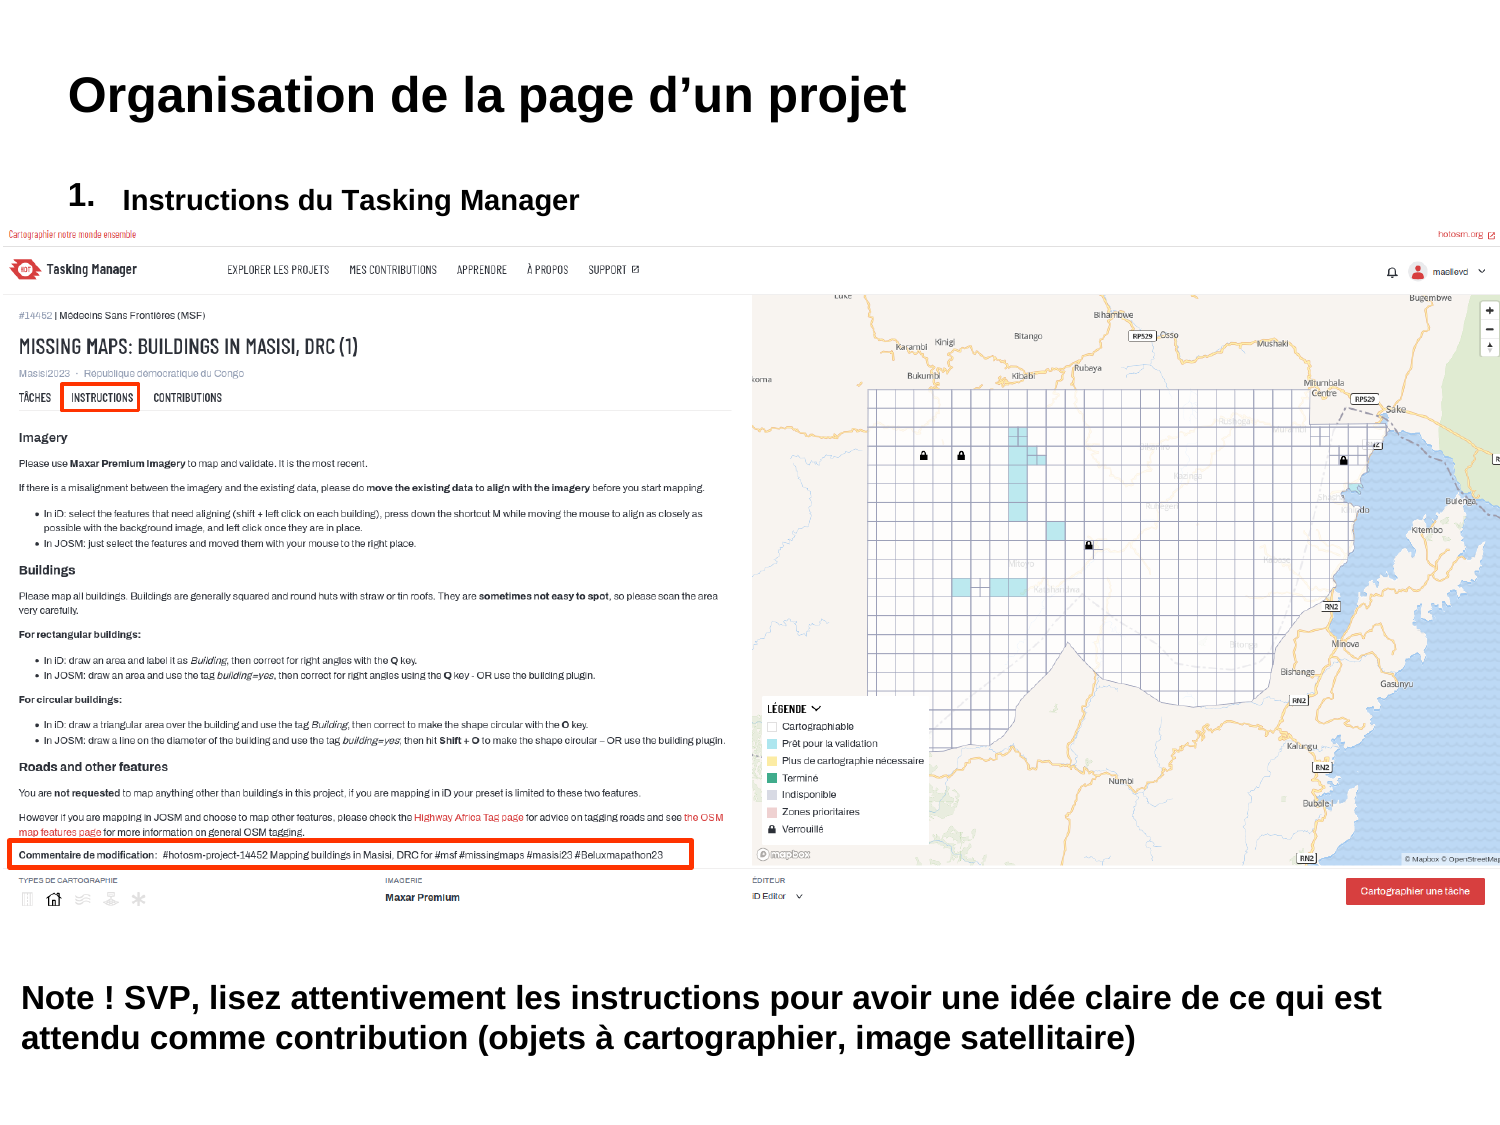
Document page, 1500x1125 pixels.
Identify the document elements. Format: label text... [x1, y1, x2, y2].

text_box Organisation de la page d’un projet [53, 54, 1459, 131]
text_box Note ! SVP, lisez attentivement les instructions pour avoir une idée claire de ce qui est attendu comme contribution (objets à cartographier, image satellitaire) [6, 968, 1463, 1064]
text_box Instructions du Tasking Manager [107, 174, 638, 229]
picture [3, 218, 1500, 909]
